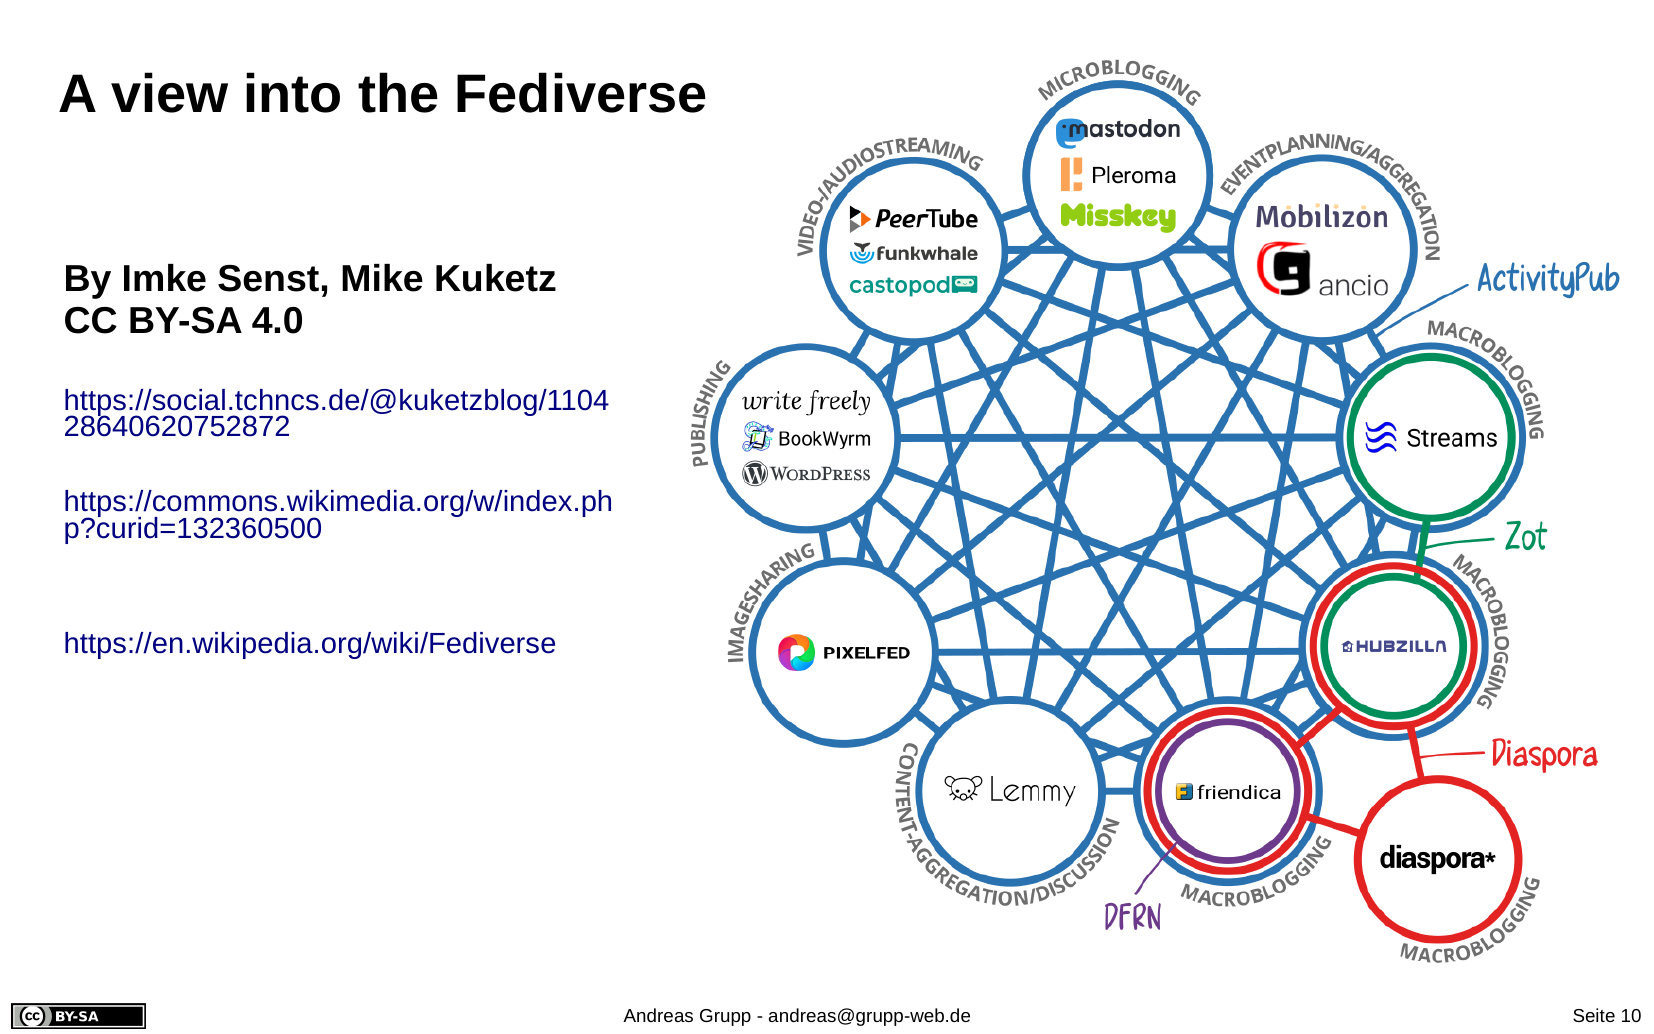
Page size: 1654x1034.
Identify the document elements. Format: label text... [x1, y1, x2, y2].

text_box By Imke Senst, Mike Kuketz CC BY-SA 4.0 https://social.tchncs.de/@kuketzblog/110428640620752872 https://commons.wikimedia.org/w/index.php?curid=132360500 https://en.wikipedia.org/wiki/Fediverse [48, 250, 640, 664]
picture [11, 1003, 146, 1029]
picture [673, 11, 1648, 987]
title A view into the Fediverse [59, 24, 768, 165]
